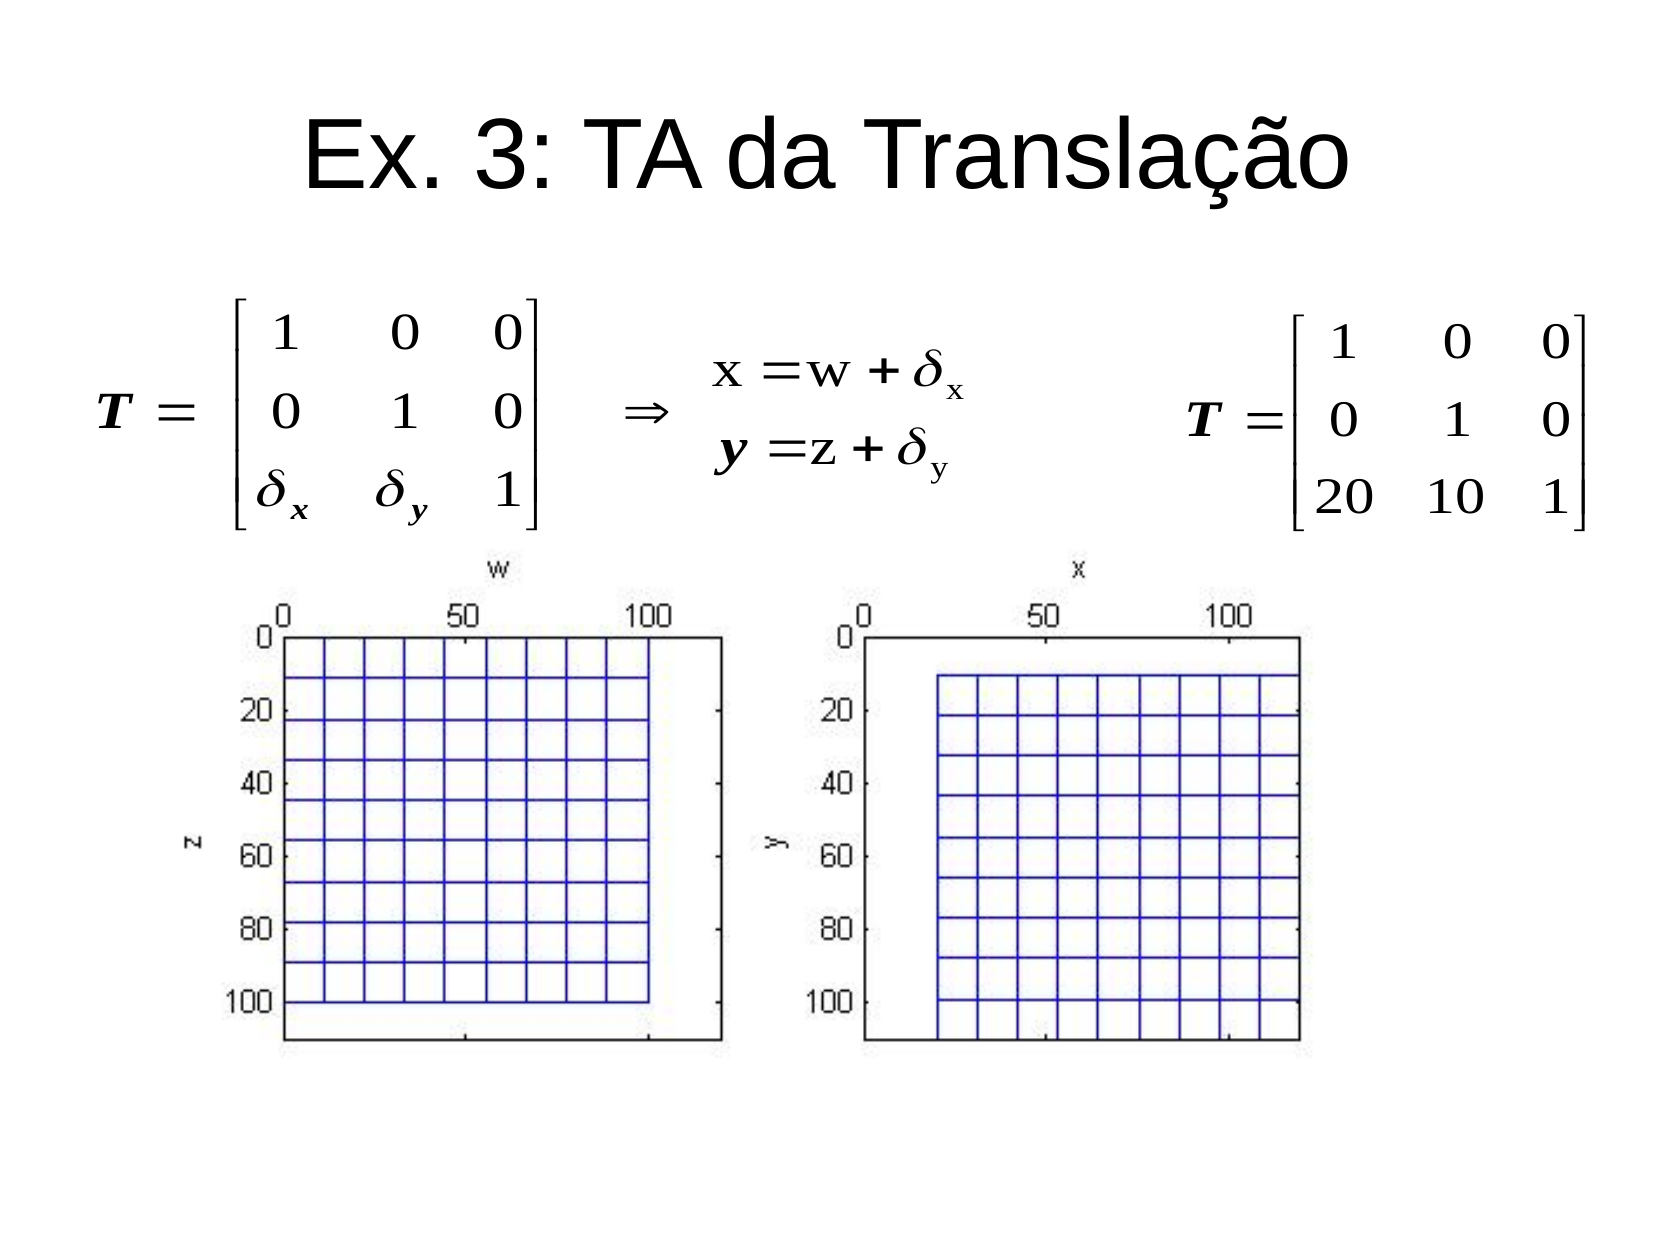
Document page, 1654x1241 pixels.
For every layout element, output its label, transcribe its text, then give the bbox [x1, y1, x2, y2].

chart [88, 288, 1654, 621]
title Ex. 3: TA da Translação [83, 49, 1572, 258]
picture [110, 621, 1426, 1241]
